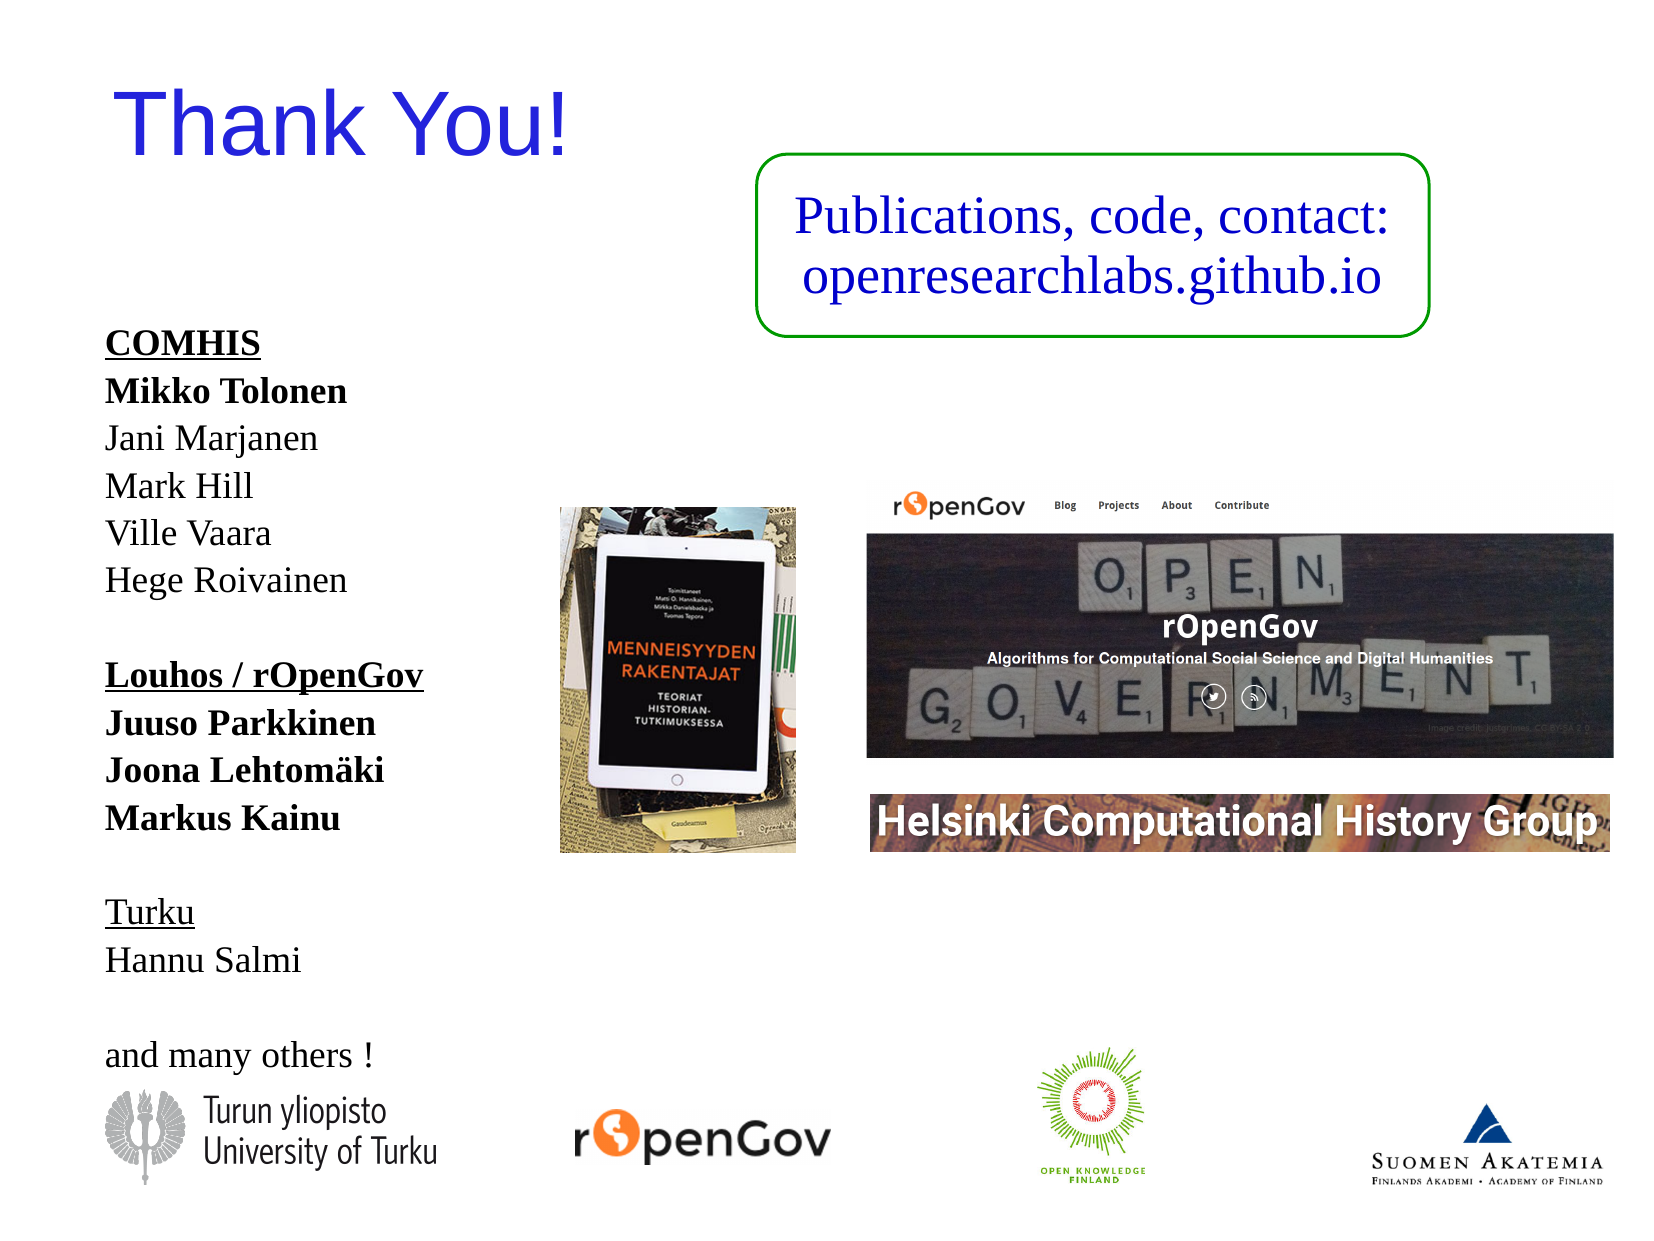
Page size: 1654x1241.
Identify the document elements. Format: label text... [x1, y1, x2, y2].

picture [105, 1089, 436, 1186]
picture [560, 507, 796, 853]
picture [1037, 1047, 1145, 1186]
text_box Publications, code, contact: openresearchlabs.github.io [756, 154, 1430, 337]
title Thank You! [112, 43, 601, 205]
picture [1362, 1094, 1621, 1194]
text_box COMHIS Mikko Tolonen Jani Marjanen Mark Hill Ville Vaara Hege Roivainen Louhos / rOpenGov Juuso Parkkinen Joona Lehtomäki Markus Kainu Turku Hannu Salmi and many others ! [90, 315, 826, 1083]
picture [575, 1109, 831, 1165]
picture [866, 480, 1614, 765]
picture [870, 794, 1610, 853]
